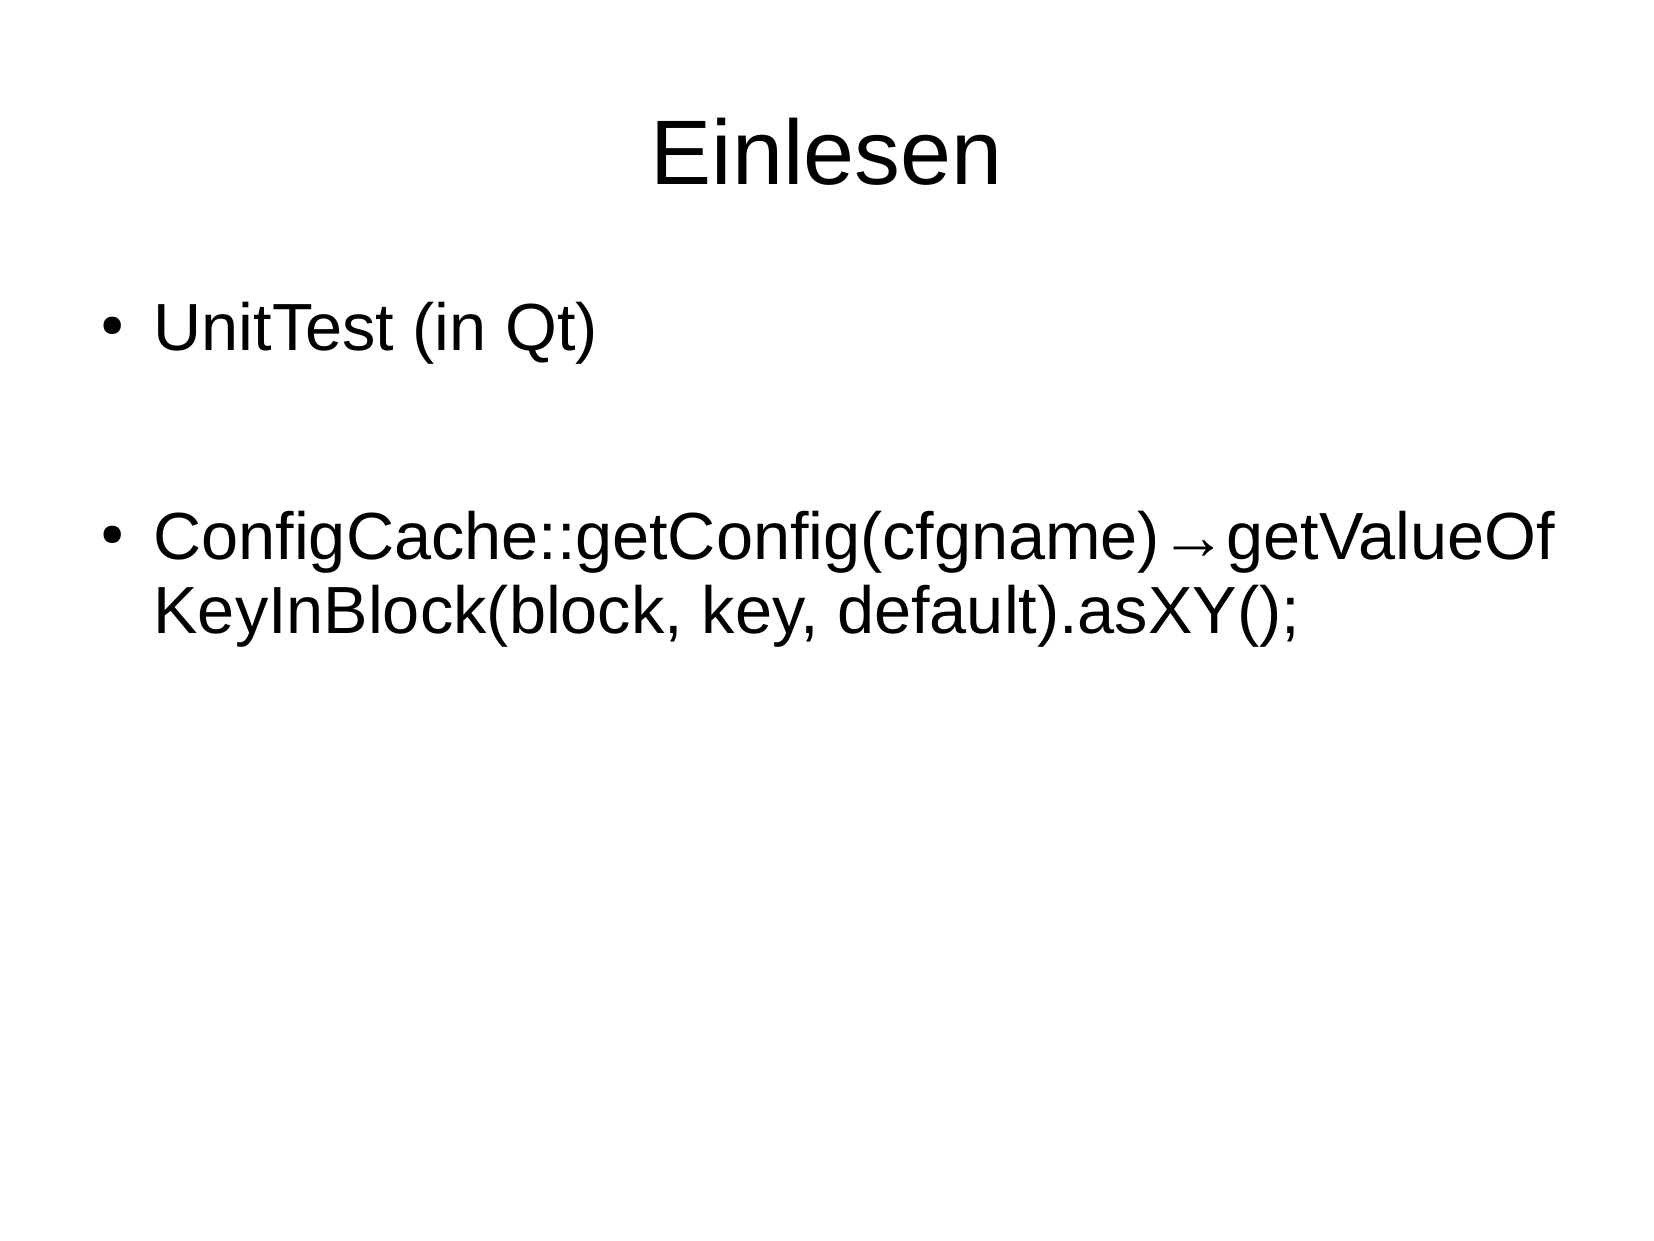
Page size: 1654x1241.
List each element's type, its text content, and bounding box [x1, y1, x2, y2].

list UnitTest (in Qt) ConfigCache::getConfig(cfgname)→getValueOfKeyInBlock(block, key, default).asXY(); [82, 290, 1571, 1010]
title Einlesen [82, 49, 1571, 257]
